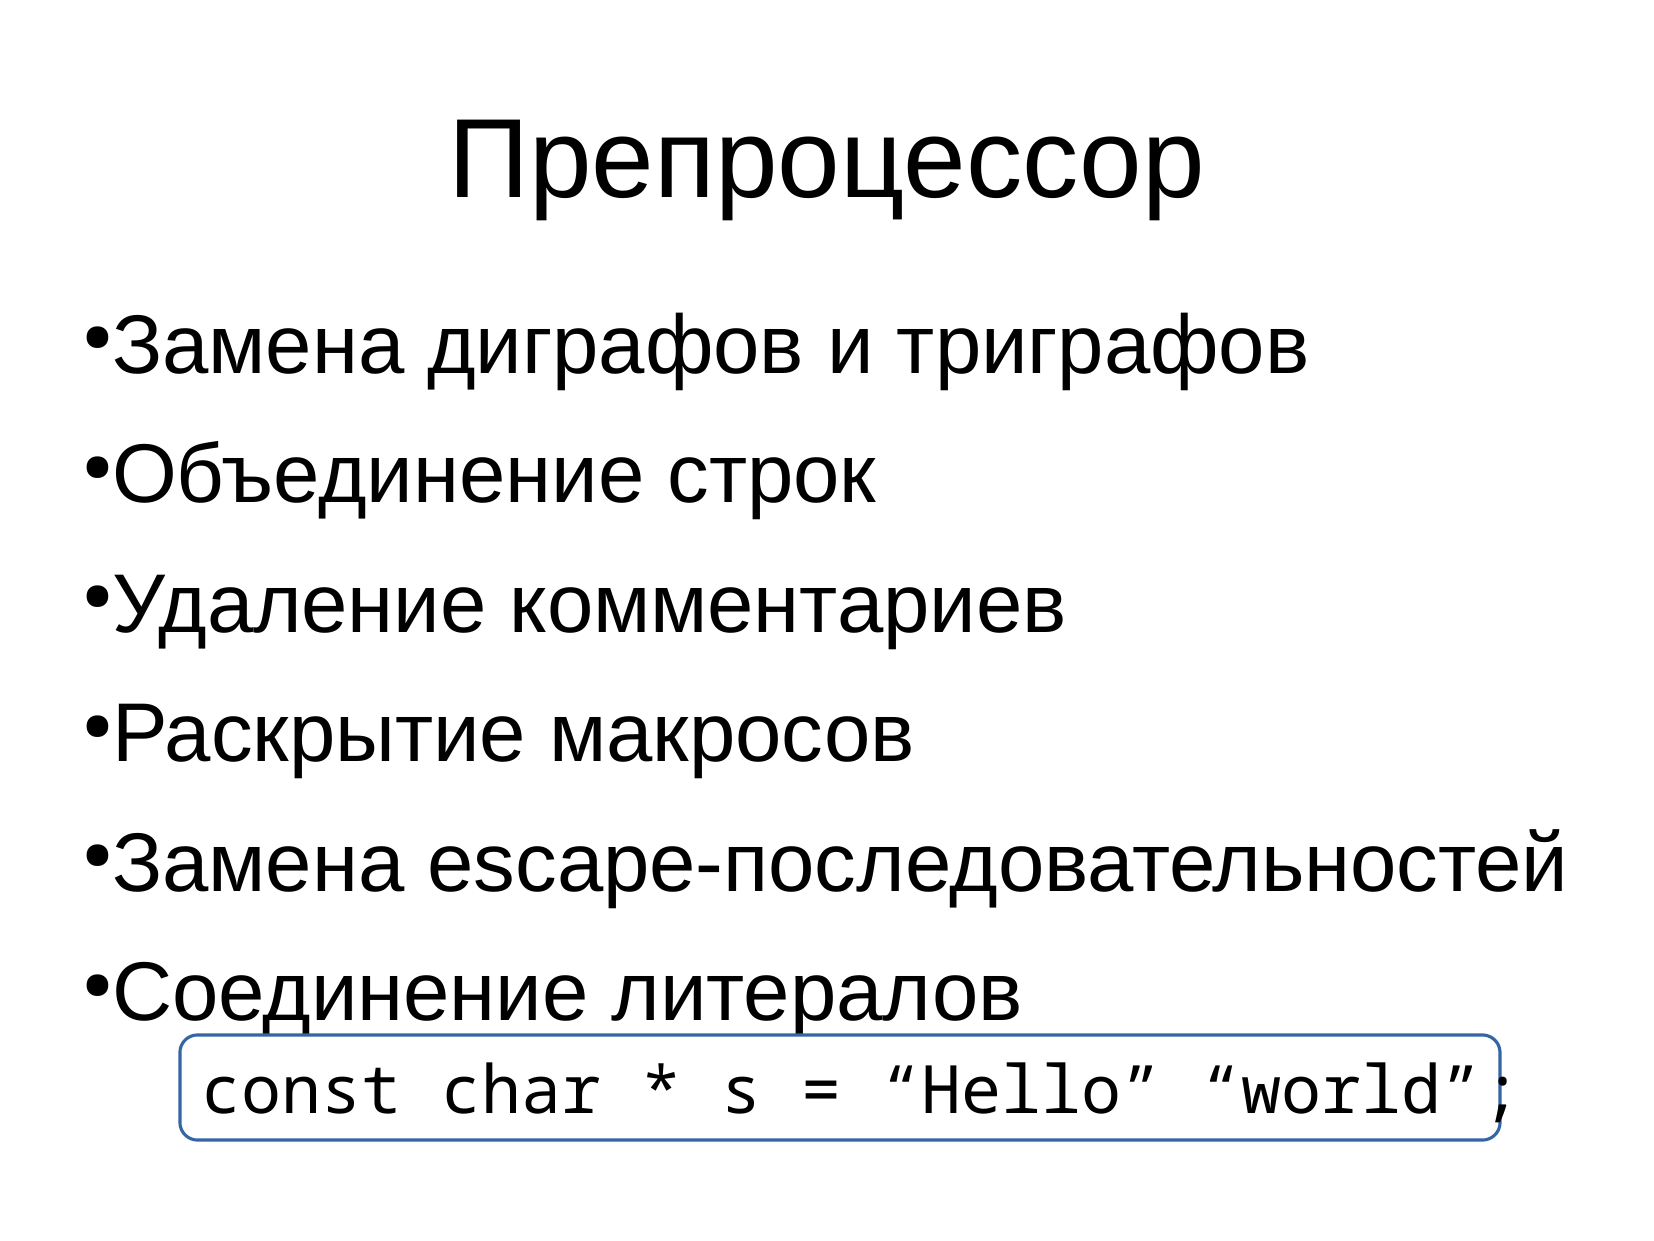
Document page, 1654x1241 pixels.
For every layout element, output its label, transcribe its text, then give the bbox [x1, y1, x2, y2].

text_box const char * s = “Hello” “world”; [180, 1035, 1501, 1141]
title Препроцессор [82, 49, 1571, 257]
list Замена диграфов и триграфов Объединение строк Удаление комментариев Раскрытие макросов Замена escape-последовательностей Соединение литералов [82, 290, 1636, 1171]
